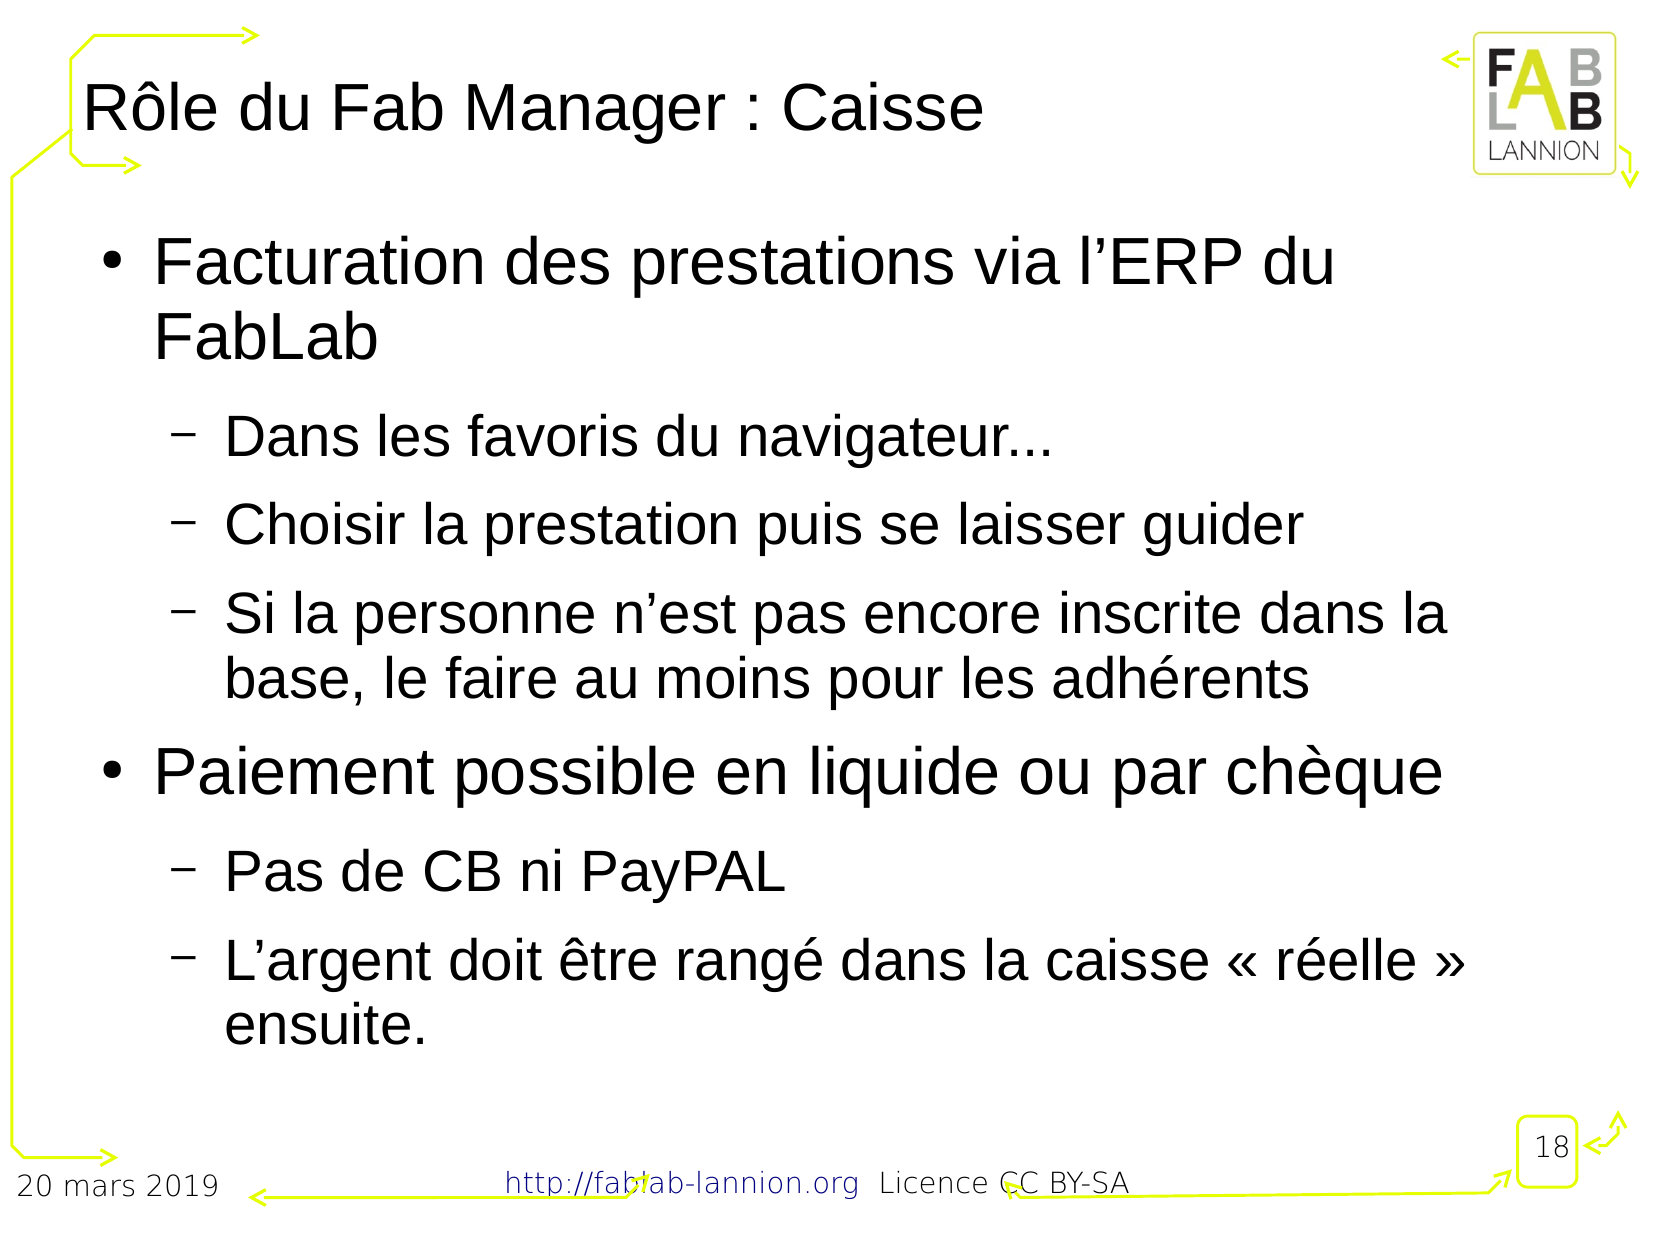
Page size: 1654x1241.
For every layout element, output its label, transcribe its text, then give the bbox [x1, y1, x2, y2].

title Rôle du Fab Manager : Caisse [82, 49, 1441, 166]
list Facturation des prestations via l’ERP du FabLab Dans les favoris du navigateur... Choisir la prestation puis se laisser guider Si la personne n’est pas encore inscrite dans la base, le faire au moins pour les adhérents Paiement possible en liquide ou par chèque Pas de CB ni PayPAL L’argent doit être rangé dans la caisse « réelle » ensuite. [82, 224, 1571, 1087]
picture [1470, 29, 1619, 178]
